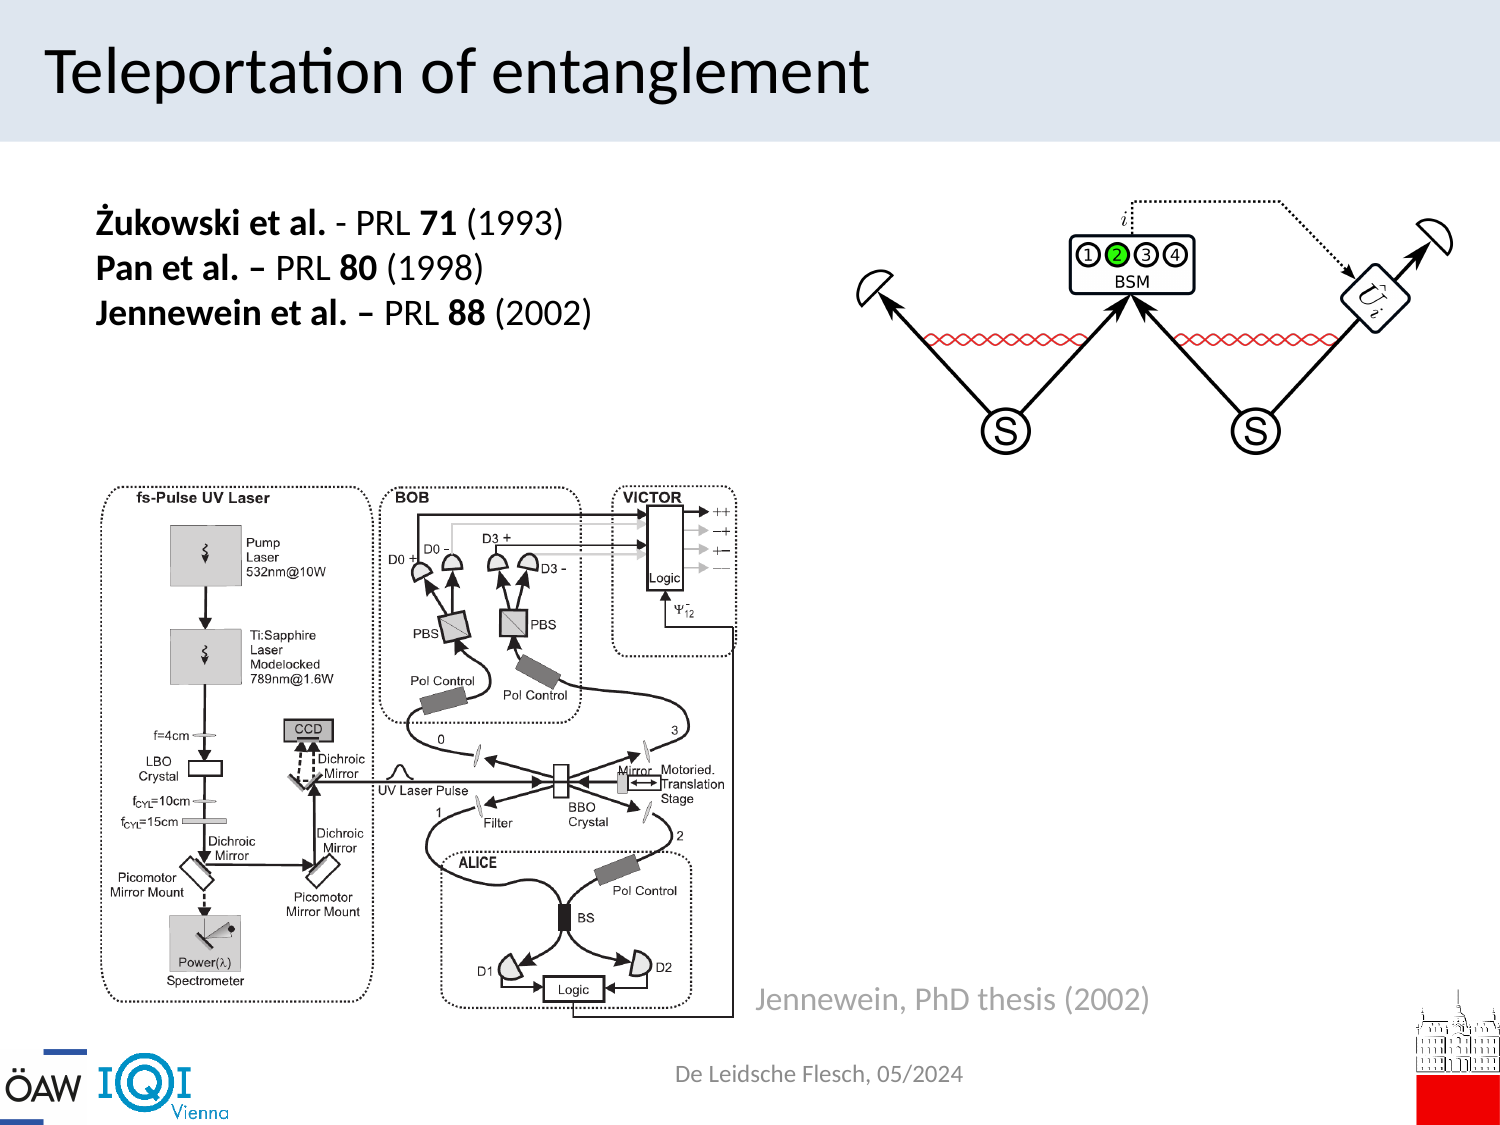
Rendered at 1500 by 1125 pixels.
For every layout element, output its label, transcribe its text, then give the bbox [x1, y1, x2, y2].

picture [90, 475, 751, 1033]
text_box Jennewein, PhD thesis (2002) [751, 969, 1166, 1025]
picture [0, 1049, 87, 1125]
picture [94, 1049, 234, 1124]
picture [1416, 988, 1500, 1125]
title Teleportation of entanglement [29, 7, 1317, 126]
text_box Żukowski et al. - PRL 71 (1993) Pan et al. – PRL 80 (1998) Jennewein et al. – PRL 88 (2002) [81, 190, 608, 341]
picture [850, 194, 1459, 461]
